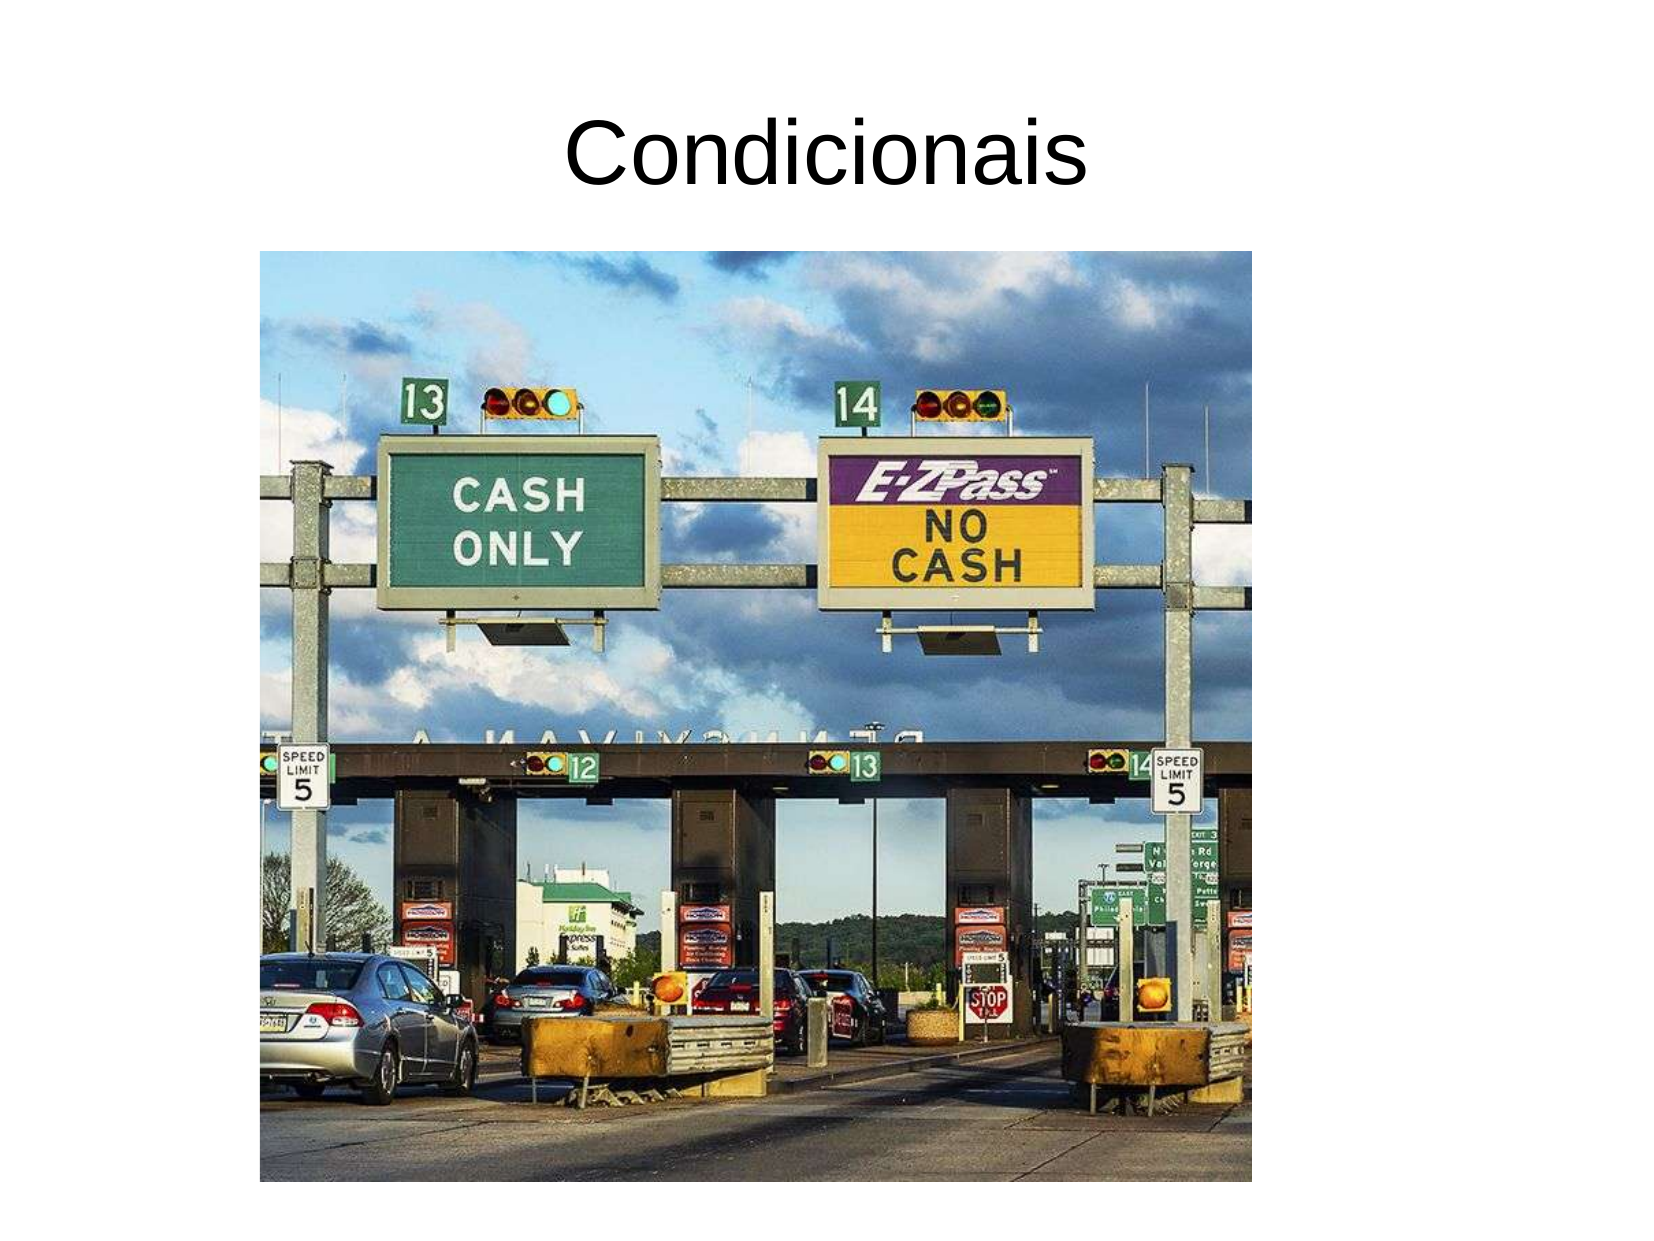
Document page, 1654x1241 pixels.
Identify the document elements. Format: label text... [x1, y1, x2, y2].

title Condicionais [82, 49, 1571, 257]
picture [259, 251, 1252, 1182]
